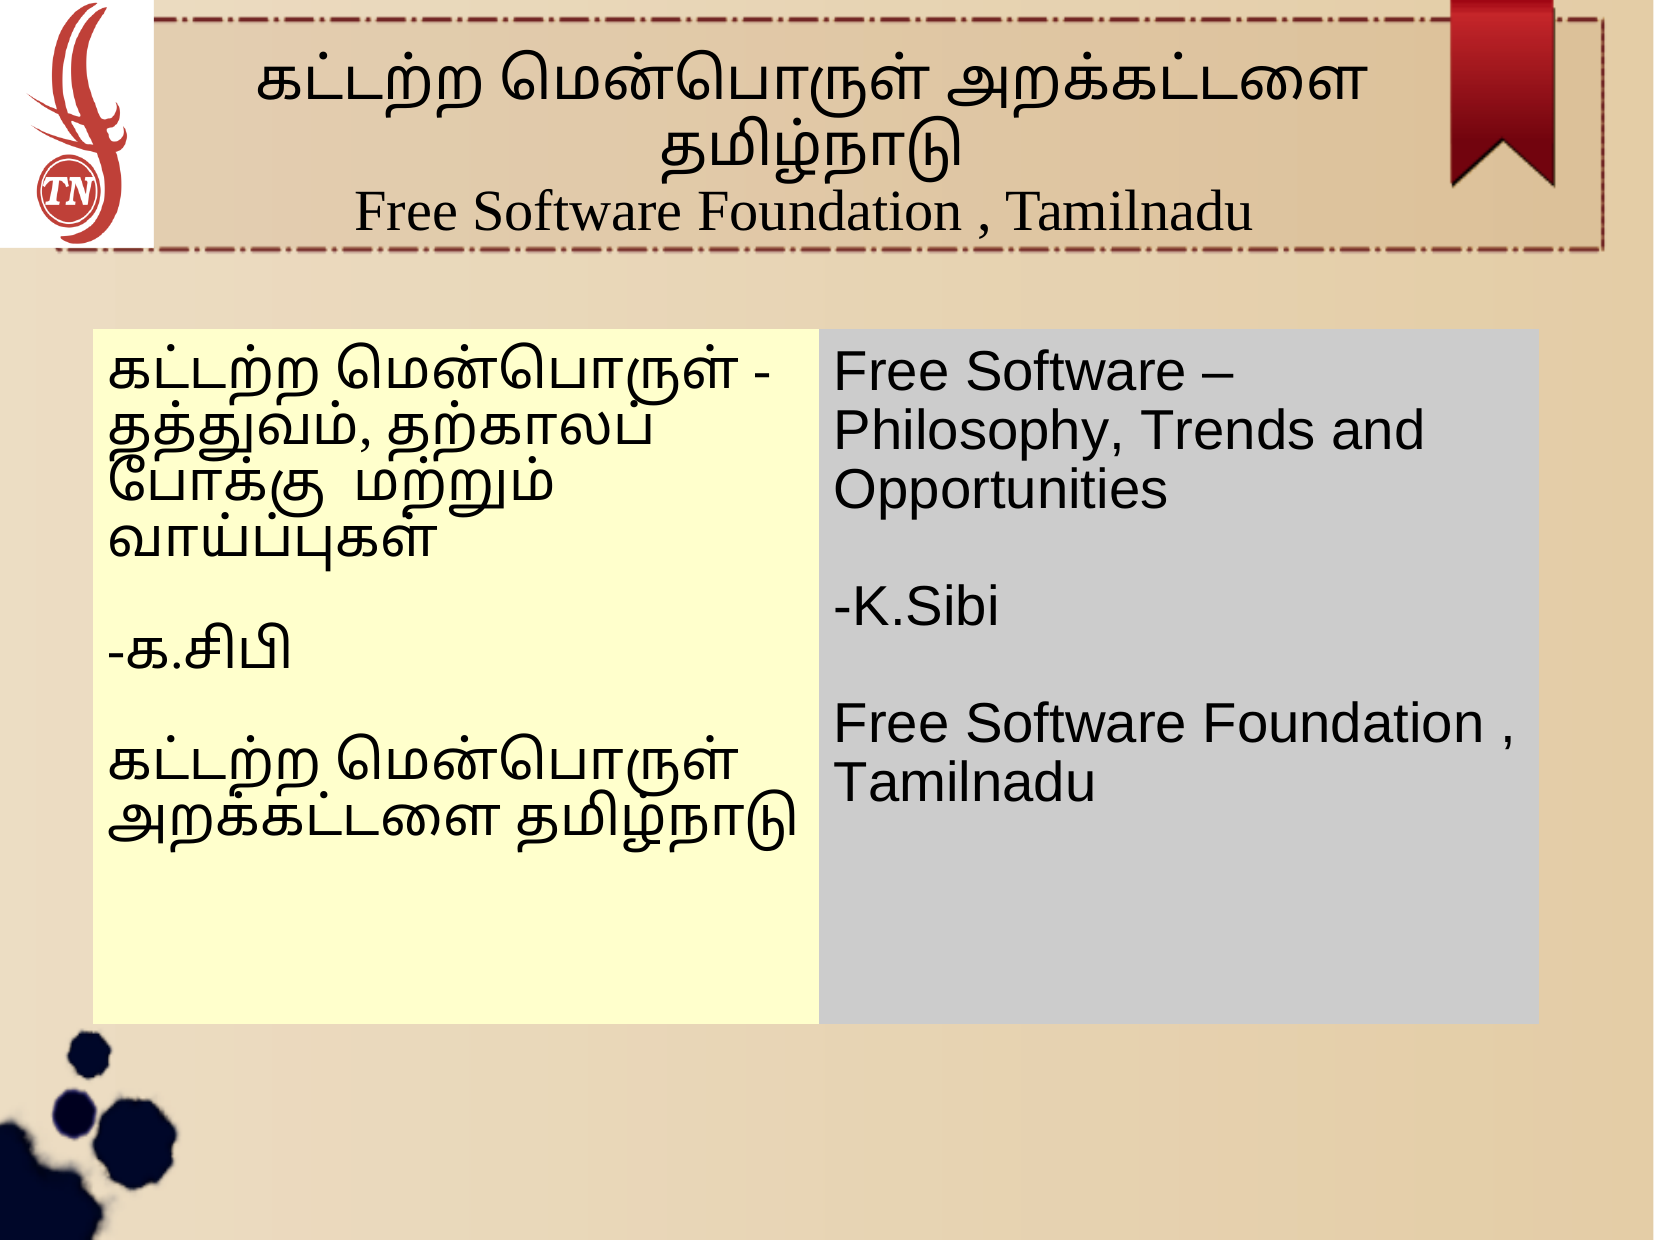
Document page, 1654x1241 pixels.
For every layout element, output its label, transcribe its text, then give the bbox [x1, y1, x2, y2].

title கட்டற்ற மென்பொருள் அறக்கட்டளை தமிழ்நாடு Free Software Foundation , Tamilnadu [153, 74, 1471, 211]
table_header Free Software – Philosophy, Trends and Opportunities -K.Sibi Free Software Foundation , Tamilnadu [819, 329, 1539, 1024]
table_header கட்டற்ற மென்பொருள் - தத்துவம், தற்காலப் போக்கு மற்றும் வாய்ப்புகள் -க.சிபி கட்டற்ற மென்பொருள் அறக்கட்டளை தமிழ்நாடு [93, 329, 819, 1024]
picture [0, 0, 1654, 1240]
